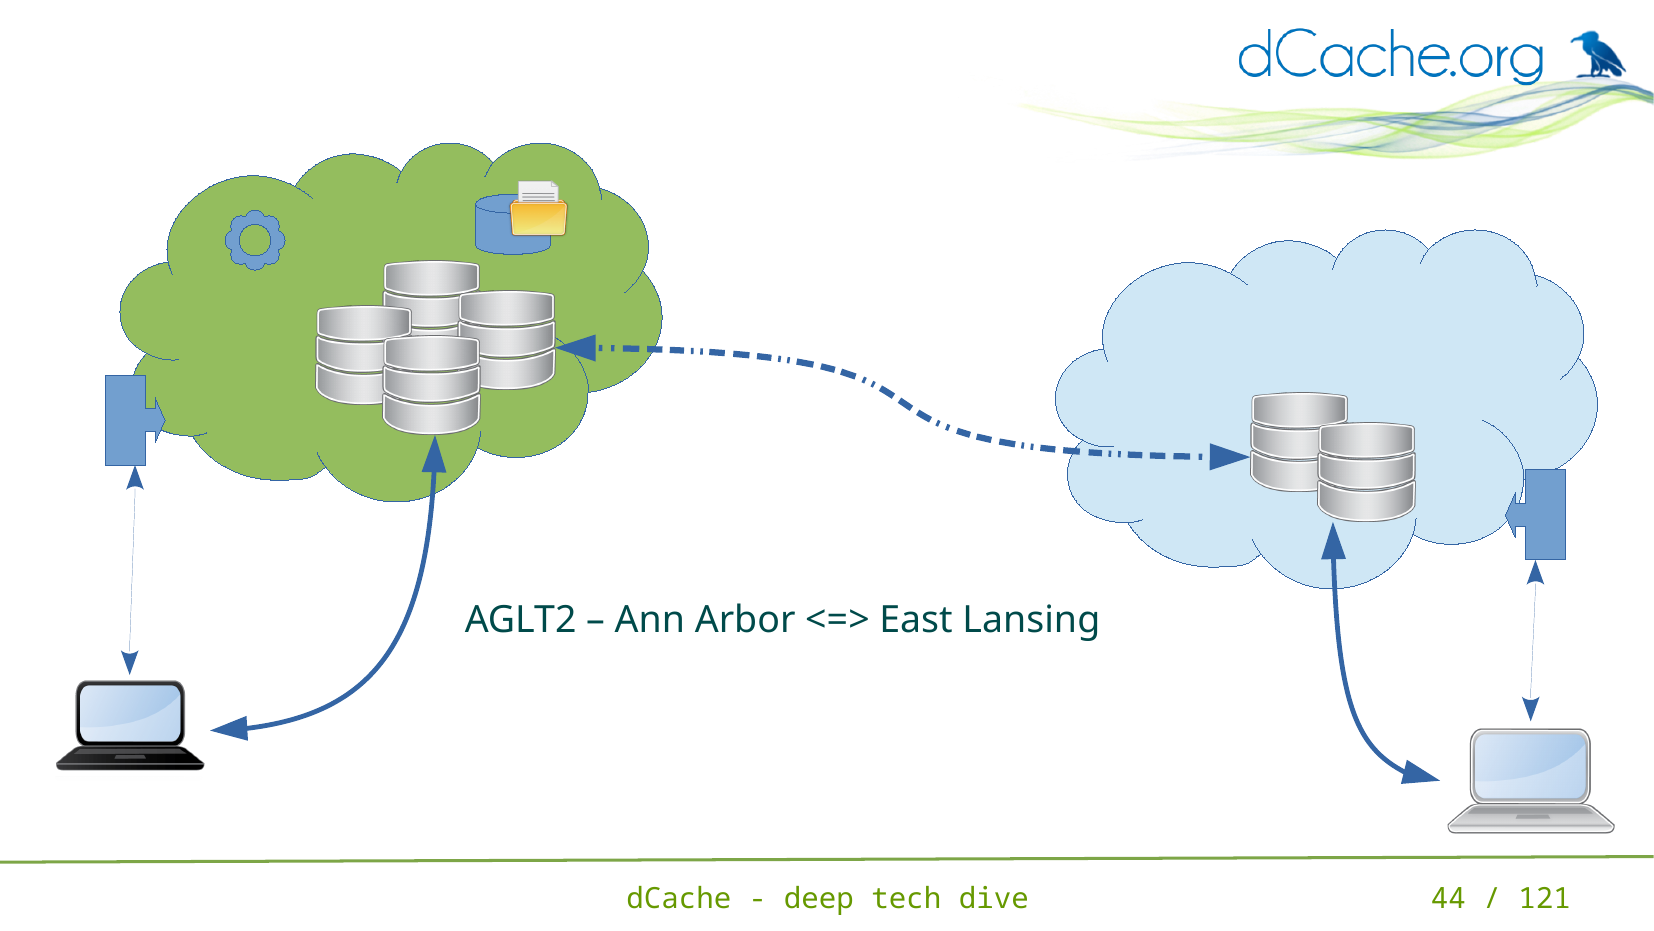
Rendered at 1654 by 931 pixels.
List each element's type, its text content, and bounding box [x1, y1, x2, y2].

picture [315, 260, 556, 436]
picture [49, 674, 211, 787]
picture [1440, 721, 1622, 841]
picture [506, 180, 571, 239]
picture [1250, 392, 1416, 522]
text_box AGLT2 – Ann Arbor <=> East Lansing [450, 585, 1262, 646]
picture [956, 16, 1654, 169]
text_box [105, 143, 663, 502]
text_box [1055, 229, 1598, 589]
